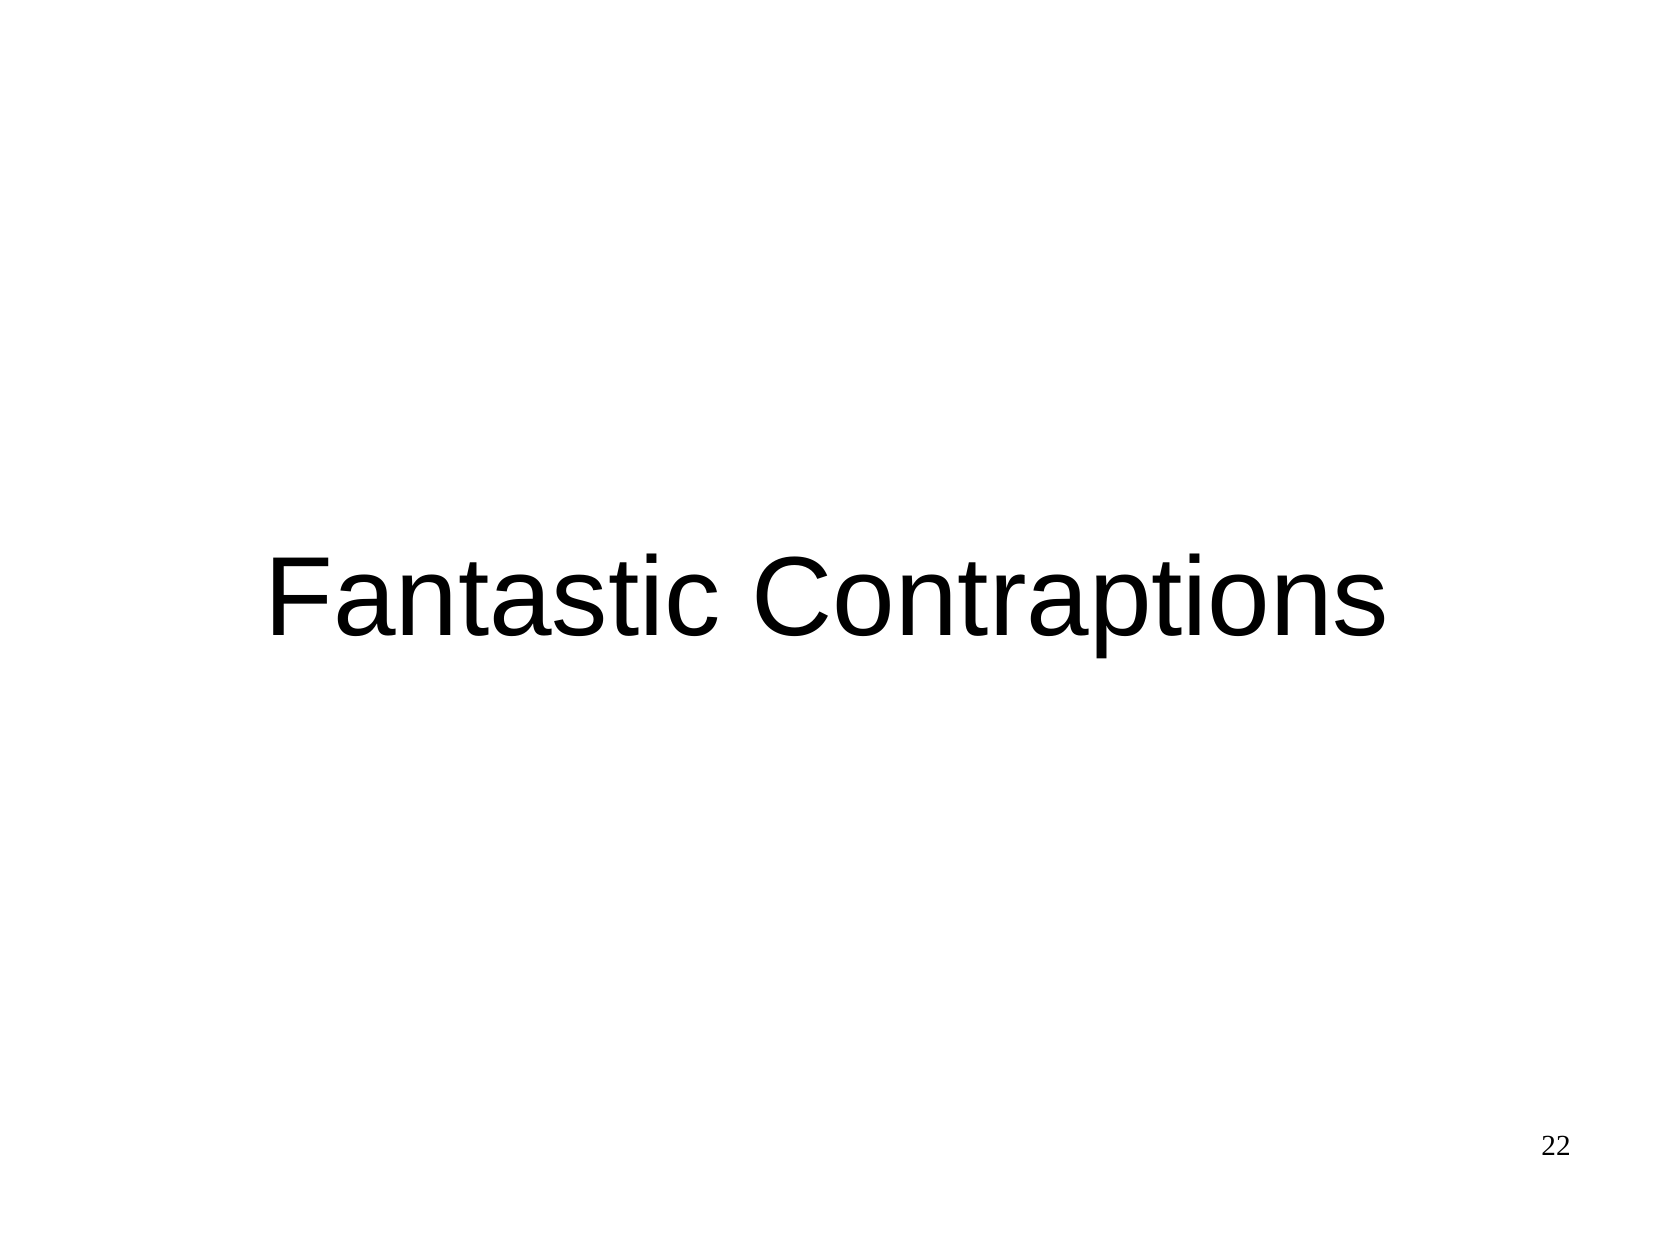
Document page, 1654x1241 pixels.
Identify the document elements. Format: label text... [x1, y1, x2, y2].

title Fantastic Contraptions [82, 492, 1571, 700]
